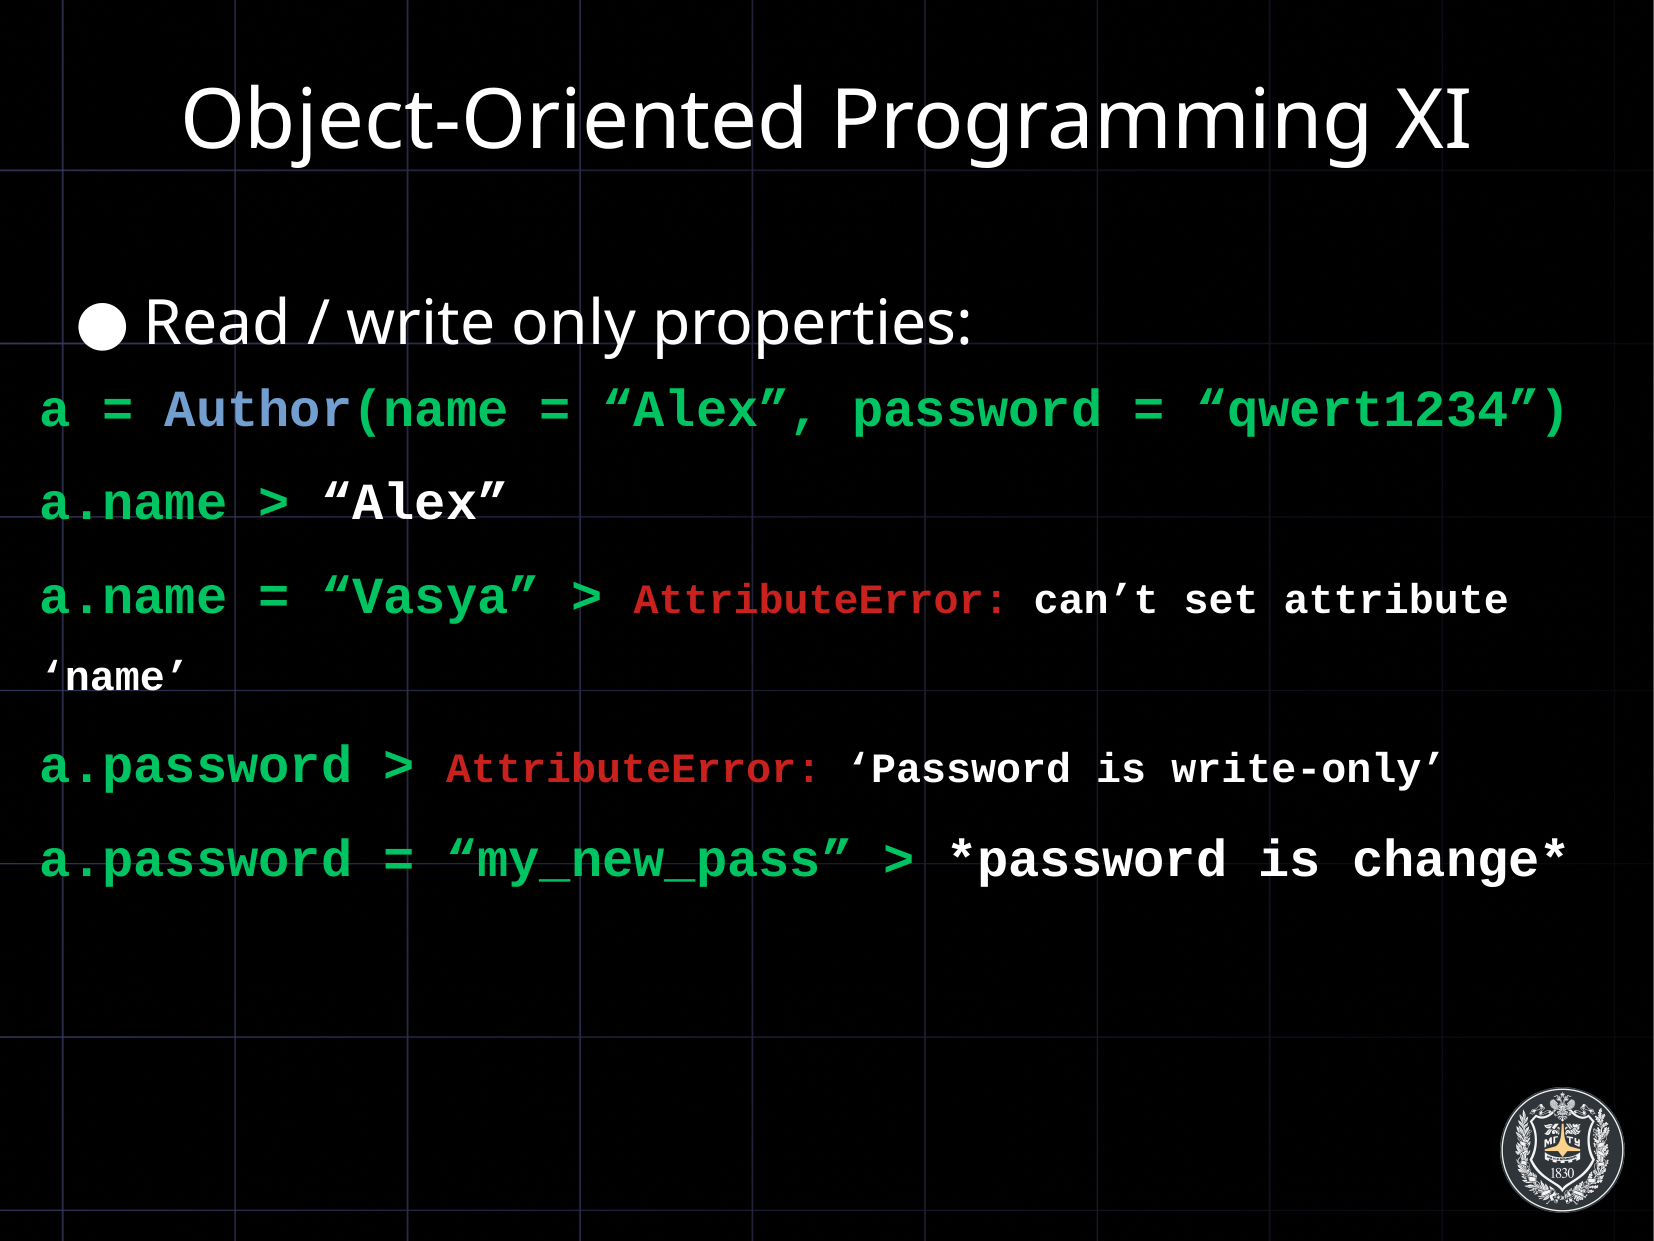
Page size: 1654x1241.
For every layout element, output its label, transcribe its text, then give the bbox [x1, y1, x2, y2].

text_box Read / write only properties: [53, 229, 1147, 372]
text_box Object-Oriented Programming XI [82, 37, 1571, 193]
picture [0, 0, 1654, 1241]
text_box a = Author(name = “Alex”, password = “qwert1234”) a.name > “Alex” a.name = “Vasya” > AttributeError: can’t set attribute ‘name’ a.password > AttributeError: ‘Password is write-only’ a.password = “my_new_pass” > *password is change* [25, 335, 1654, 1028]
